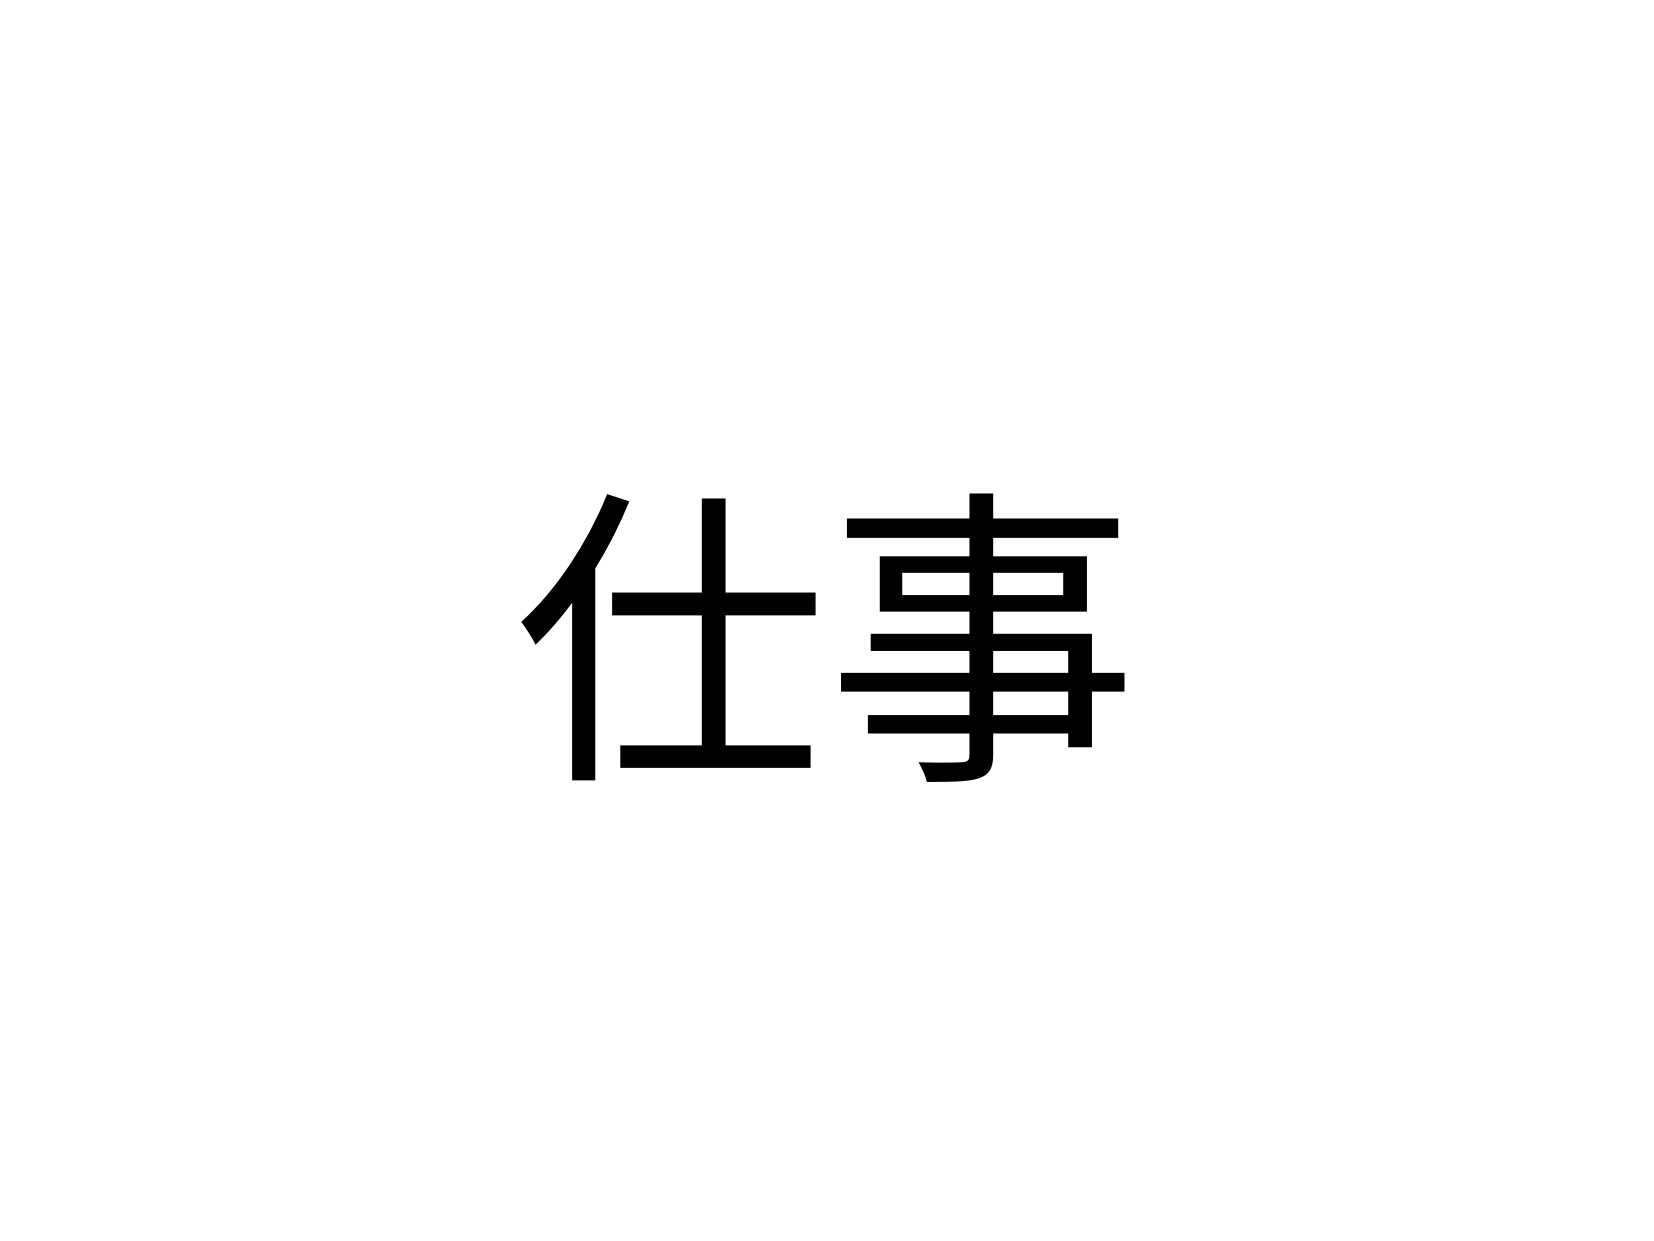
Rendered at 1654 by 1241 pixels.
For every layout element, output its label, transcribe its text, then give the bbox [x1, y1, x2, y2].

title 仕事 [82, 385, 1571, 855]
